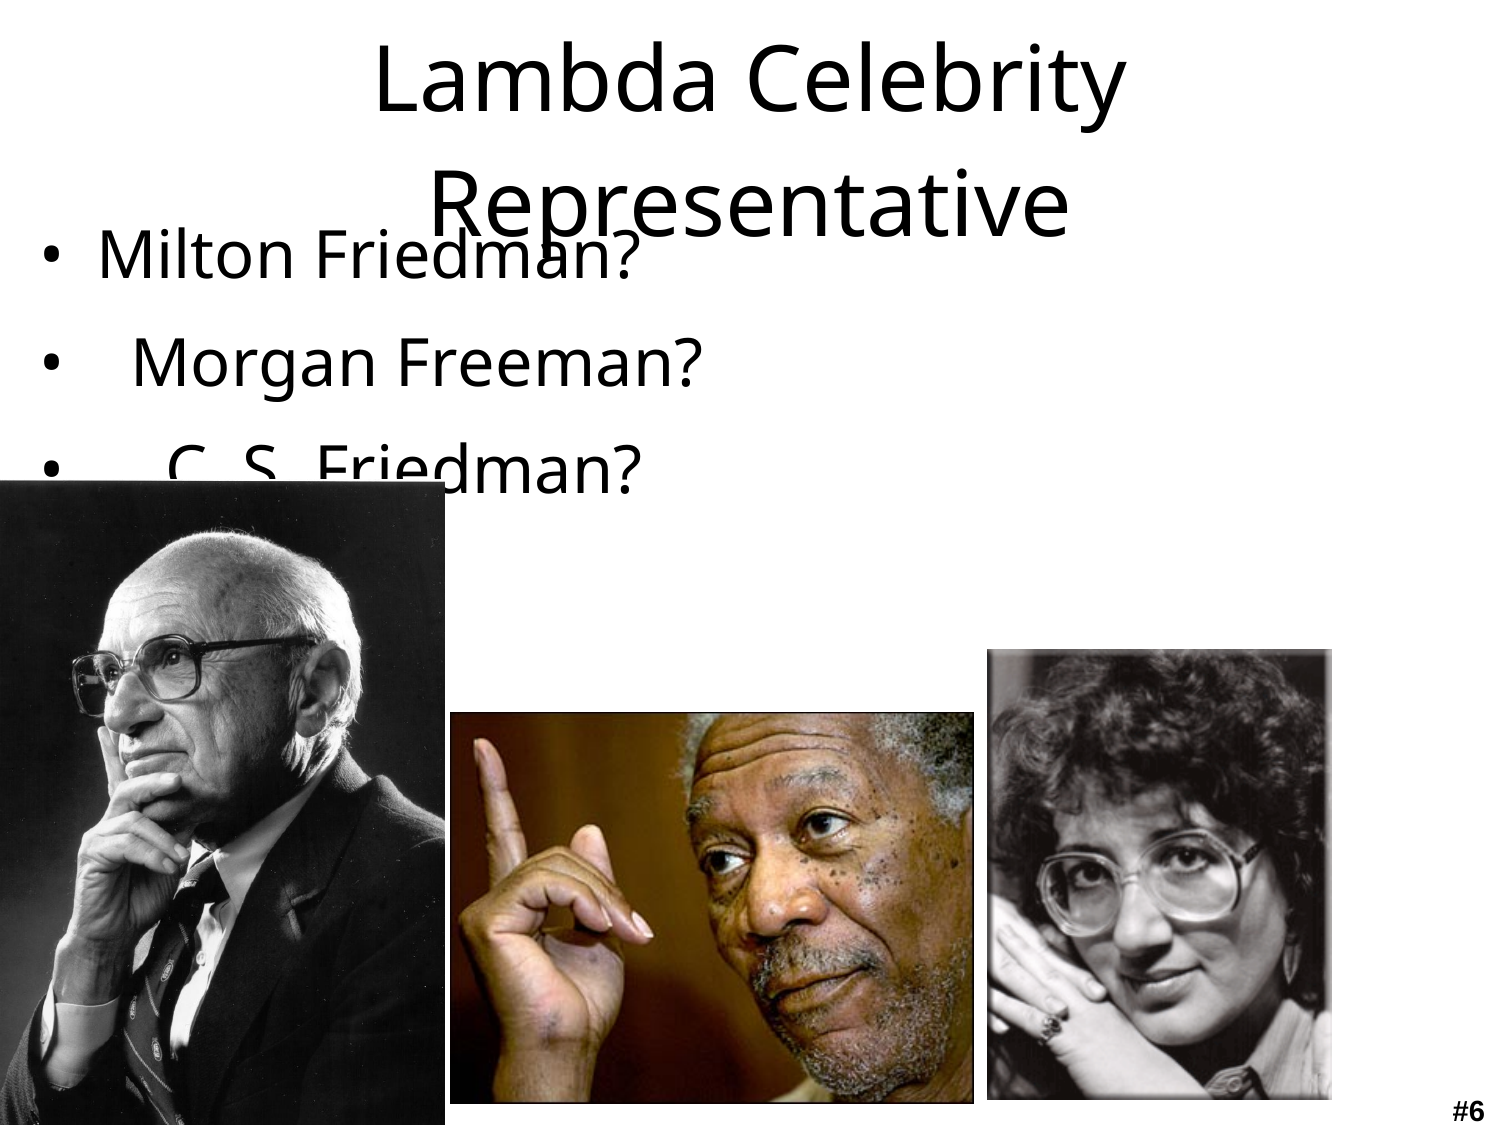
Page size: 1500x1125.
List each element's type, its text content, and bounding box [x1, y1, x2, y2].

picture [450, 712, 974, 1104]
picture [987, 649, 1332, 1101]
title Lambda Celebrity Representative [24, 45, 1476, 199]
list Milton Friedman? Morgan Freeman? C. S. Friedman? [24, 199, 1476, 1038]
picture [0, 479, 445, 1125]
